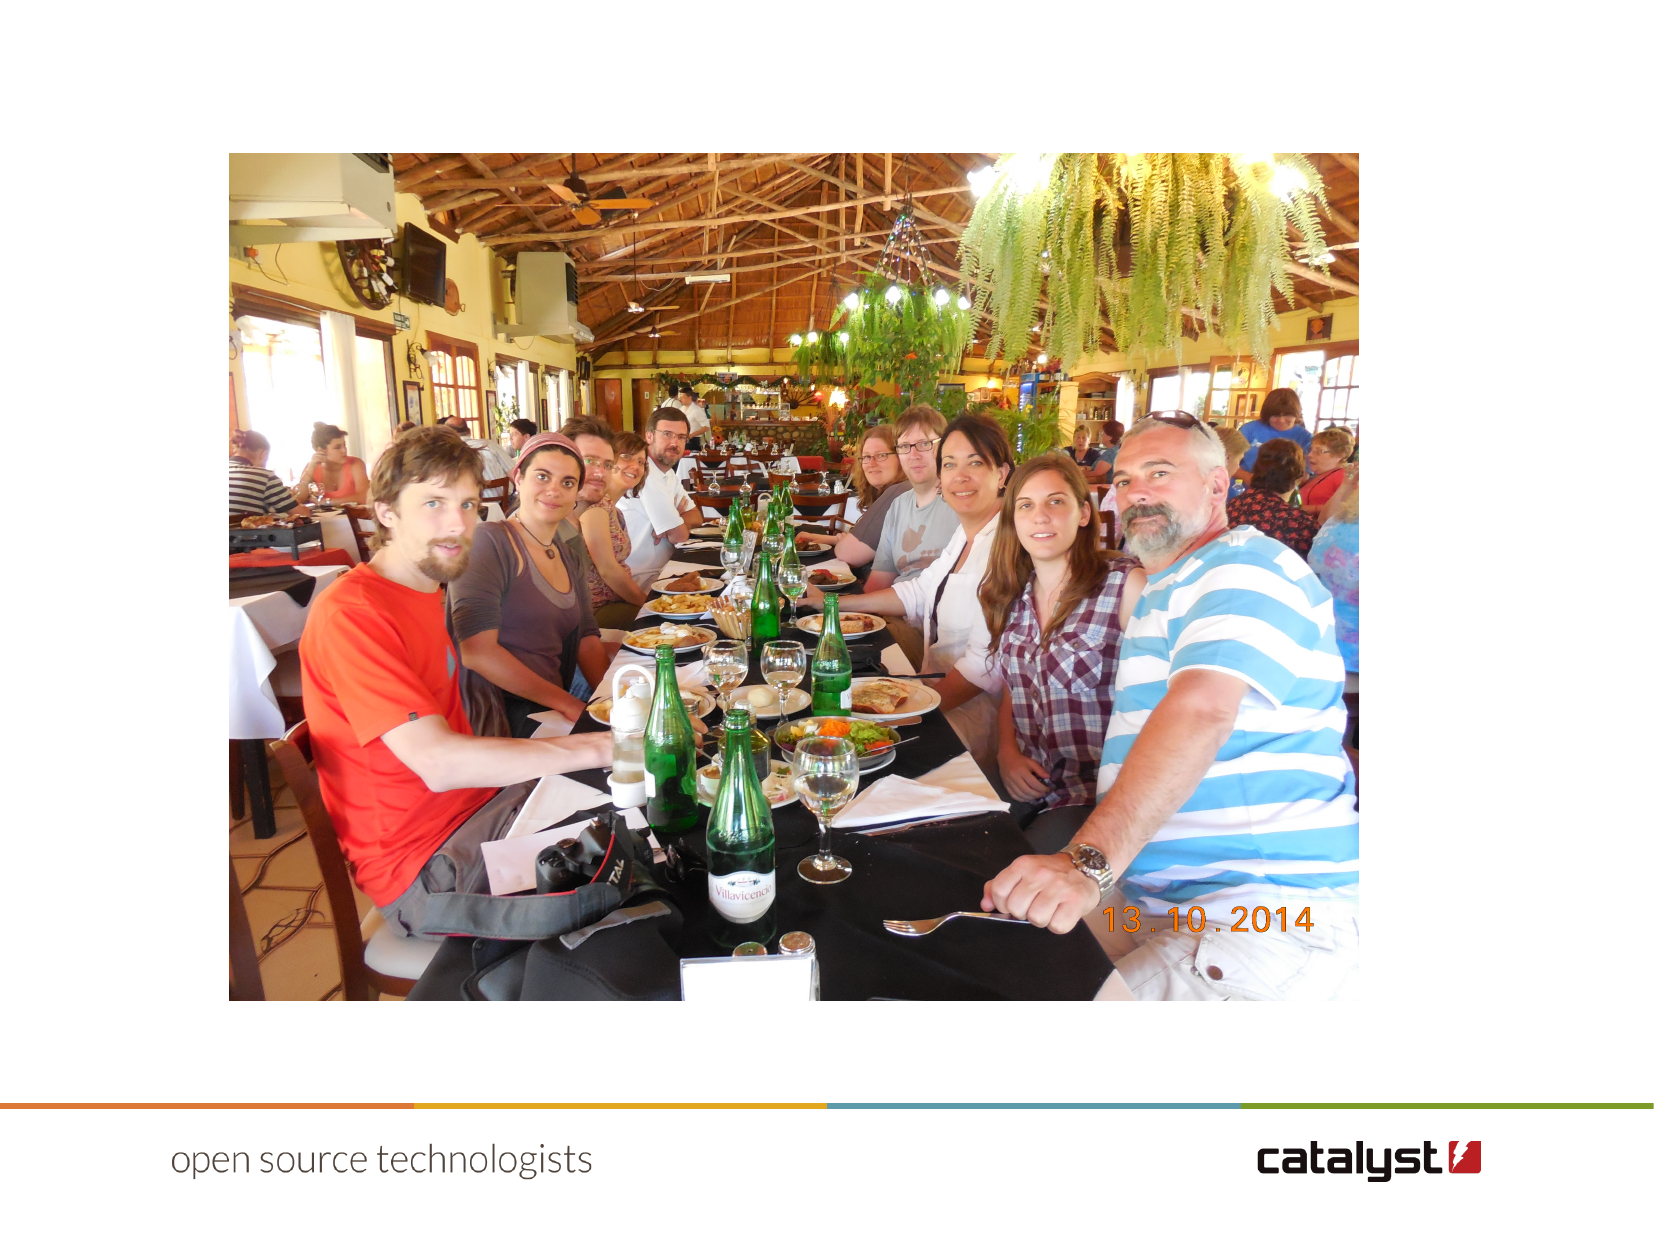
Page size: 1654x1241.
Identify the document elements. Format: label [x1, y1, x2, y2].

picture [229, 153, 1359, 1001]
picture [0, 1103, 1654, 1182]
